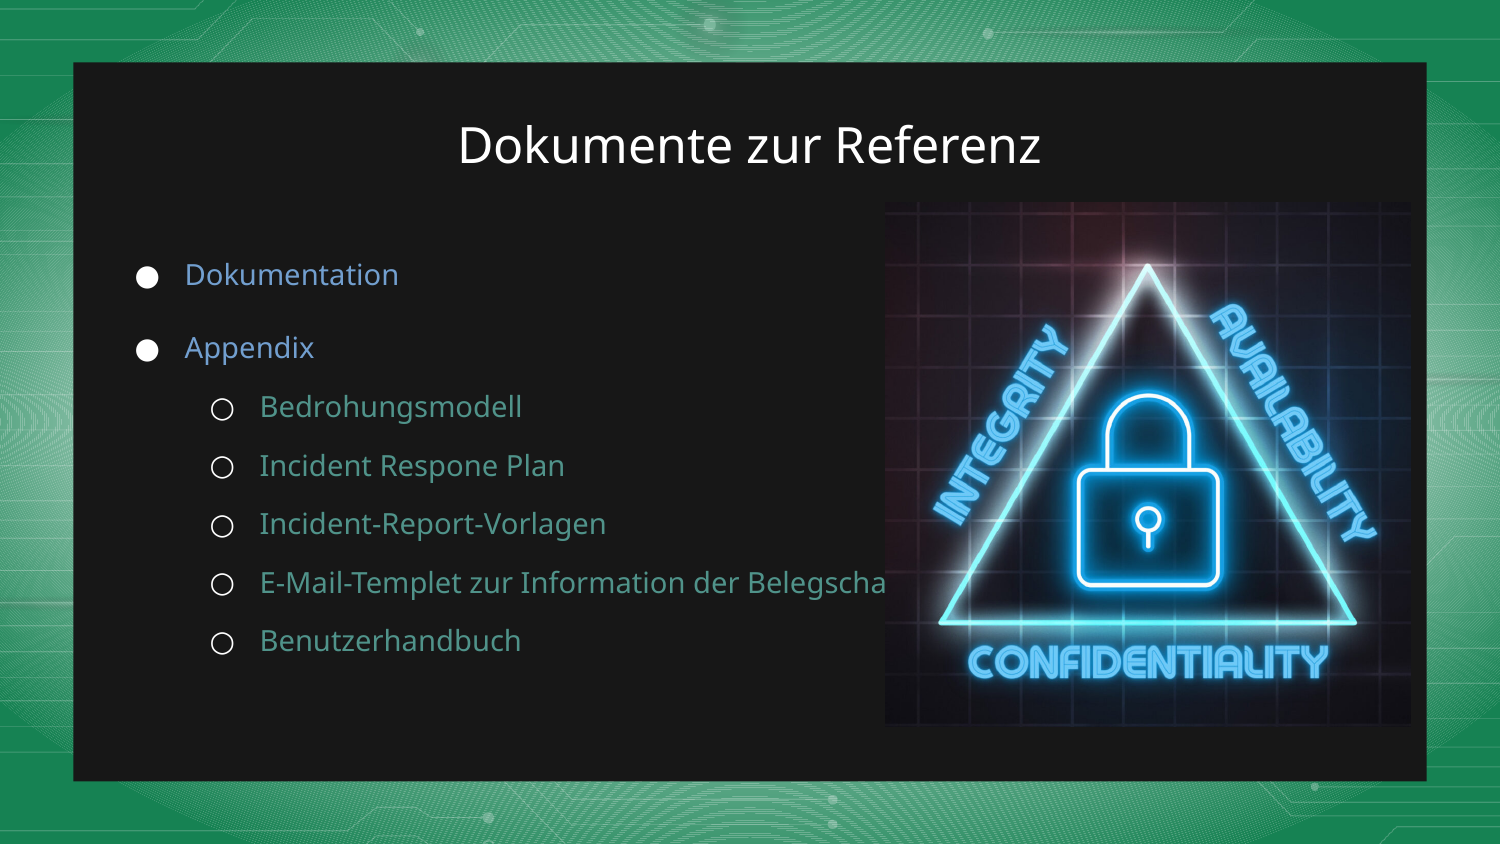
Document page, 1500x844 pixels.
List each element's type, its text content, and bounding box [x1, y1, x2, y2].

picture [885, 202, 1411, 727]
title Dokumente zur Referenz [118, 98, 1382, 215]
list Dokumentation Appendix Bedrohungsmodell Incident Respone Plan Incident-Report-Vorlagen E-Mail-Templet zur Information der Belegschaft Benutzerhandbuch [94, 236, 885, 693]
